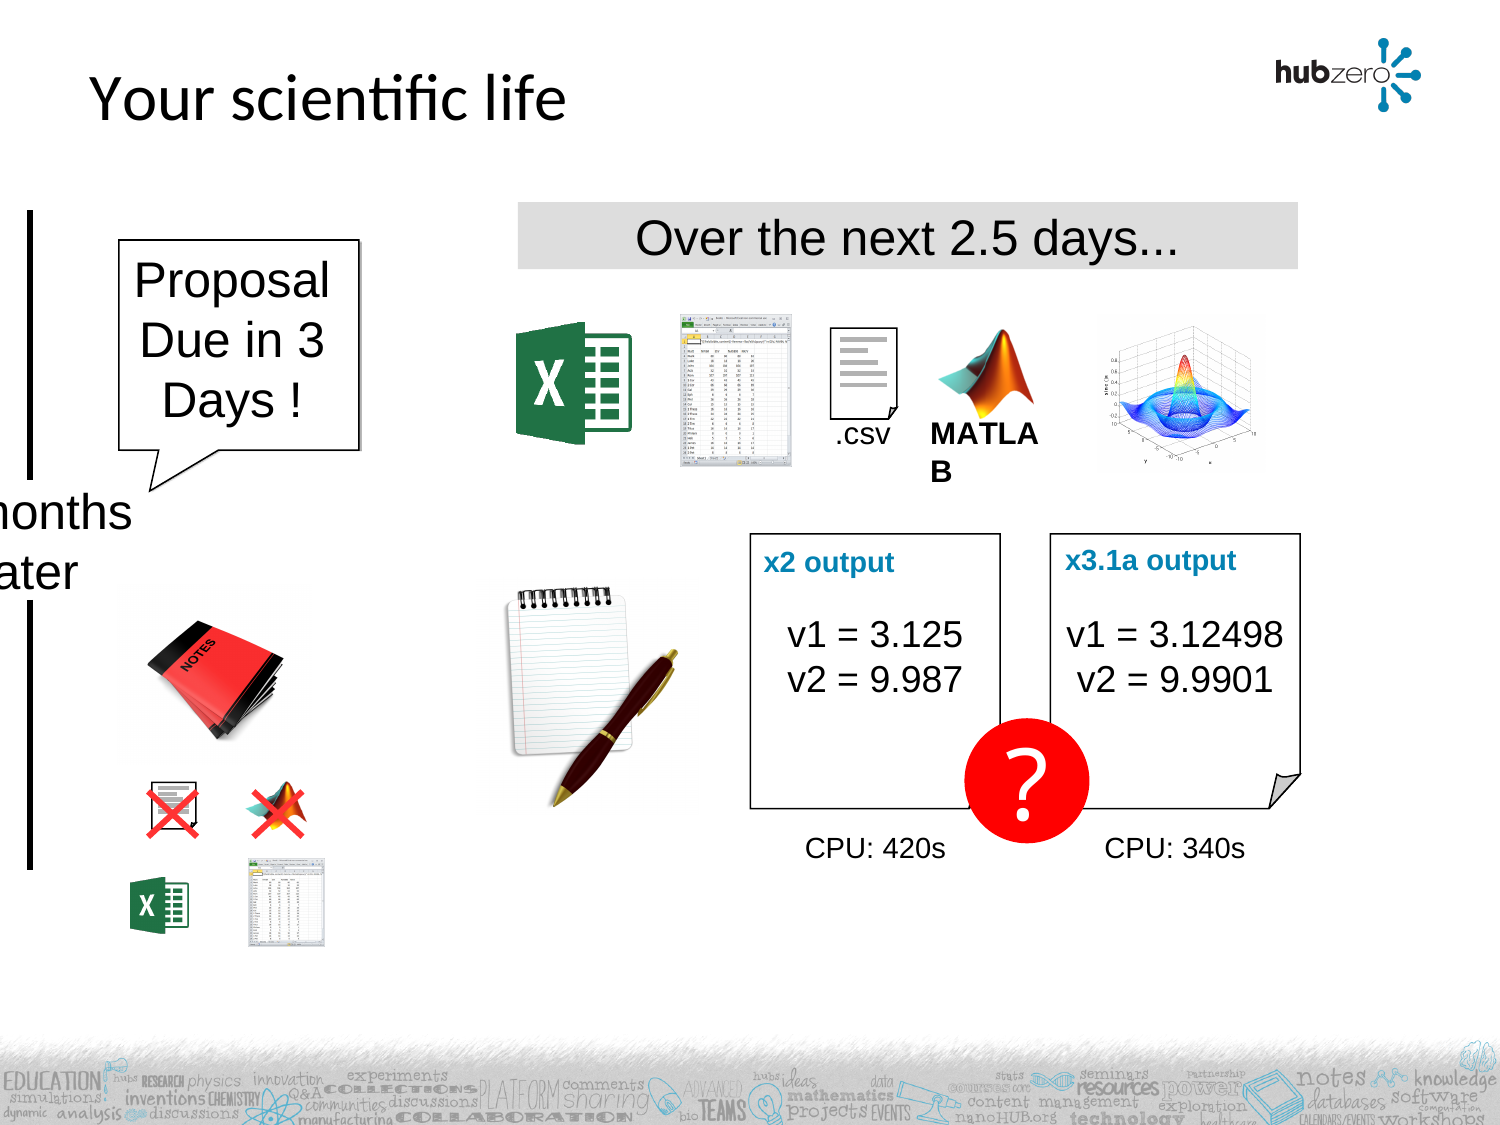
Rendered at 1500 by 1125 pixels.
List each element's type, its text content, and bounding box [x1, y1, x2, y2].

picture [516, 322, 632, 445]
text_box Over the next 2.5 days... [517, 202, 1298, 270]
picture [248, 858, 325, 947]
picture [0, 1034, 1500, 1125]
text_box [179, 798, 196, 827]
text_box .csv [820, 405, 924, 458]
picture [938, 329, 1034, 406]
picture [1272, 35, 1424, 44]
text_box v1 = 3.12498 v2 = 9.9901 [1050, 533, 1301, 809]
picture [130, 877, 189, 934]
text_box 6 months later [0, 471, 148, 607]
text_box CPU: 420s [789, 821, 962, 872]
text_box ? [964, 718, 1090, 844]
picture [267, 820, 289, 830]
text_box CPU: 340s [1089, 821, 1261, 872]
text_box v1 = 3.125 v2 = 9.987 [750, 533, 1001, 809]
picture [476, 577, 699, 815]
text_box x2 output [748, 535, 910, 587]
text_box [830, 328, 897, 405]
text_box x3.1a output [1050, 533, 1253, 585]
text_box [163, 819, 183, 829]
text_box [151, 800, 167, 829]
title Your scientific life [75, 44, 1426, 144]
text_box Proposal Due in 3 Days ! [118, 239, 359, 492]
picture [680, 314, 792, 467]
picture [117, 584, 312, 766]
text_box [151, 782, 196, 799]
picture [245, 781, 307, 830]
picture [1097, 314, 1266, 473]
text_box MATLAB [915, 406, 1075, 459]
